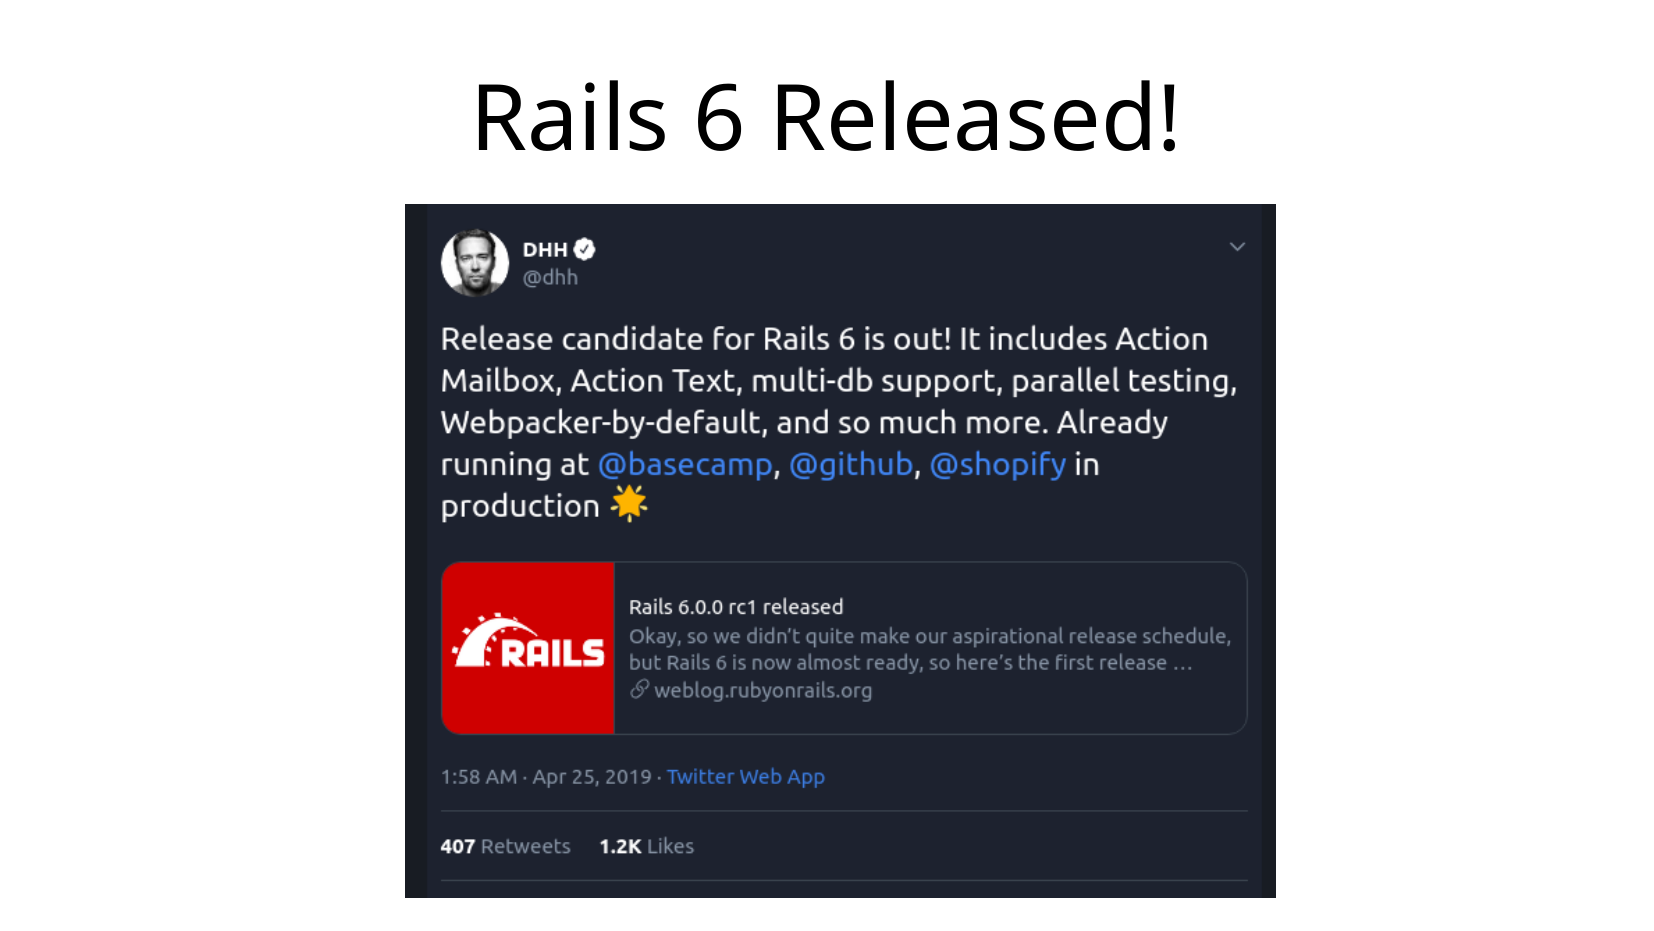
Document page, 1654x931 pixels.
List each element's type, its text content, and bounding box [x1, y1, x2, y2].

picture [405, 204, 1276, 898]
title Rails 6 Released! [82, 37, 1571, 193]
